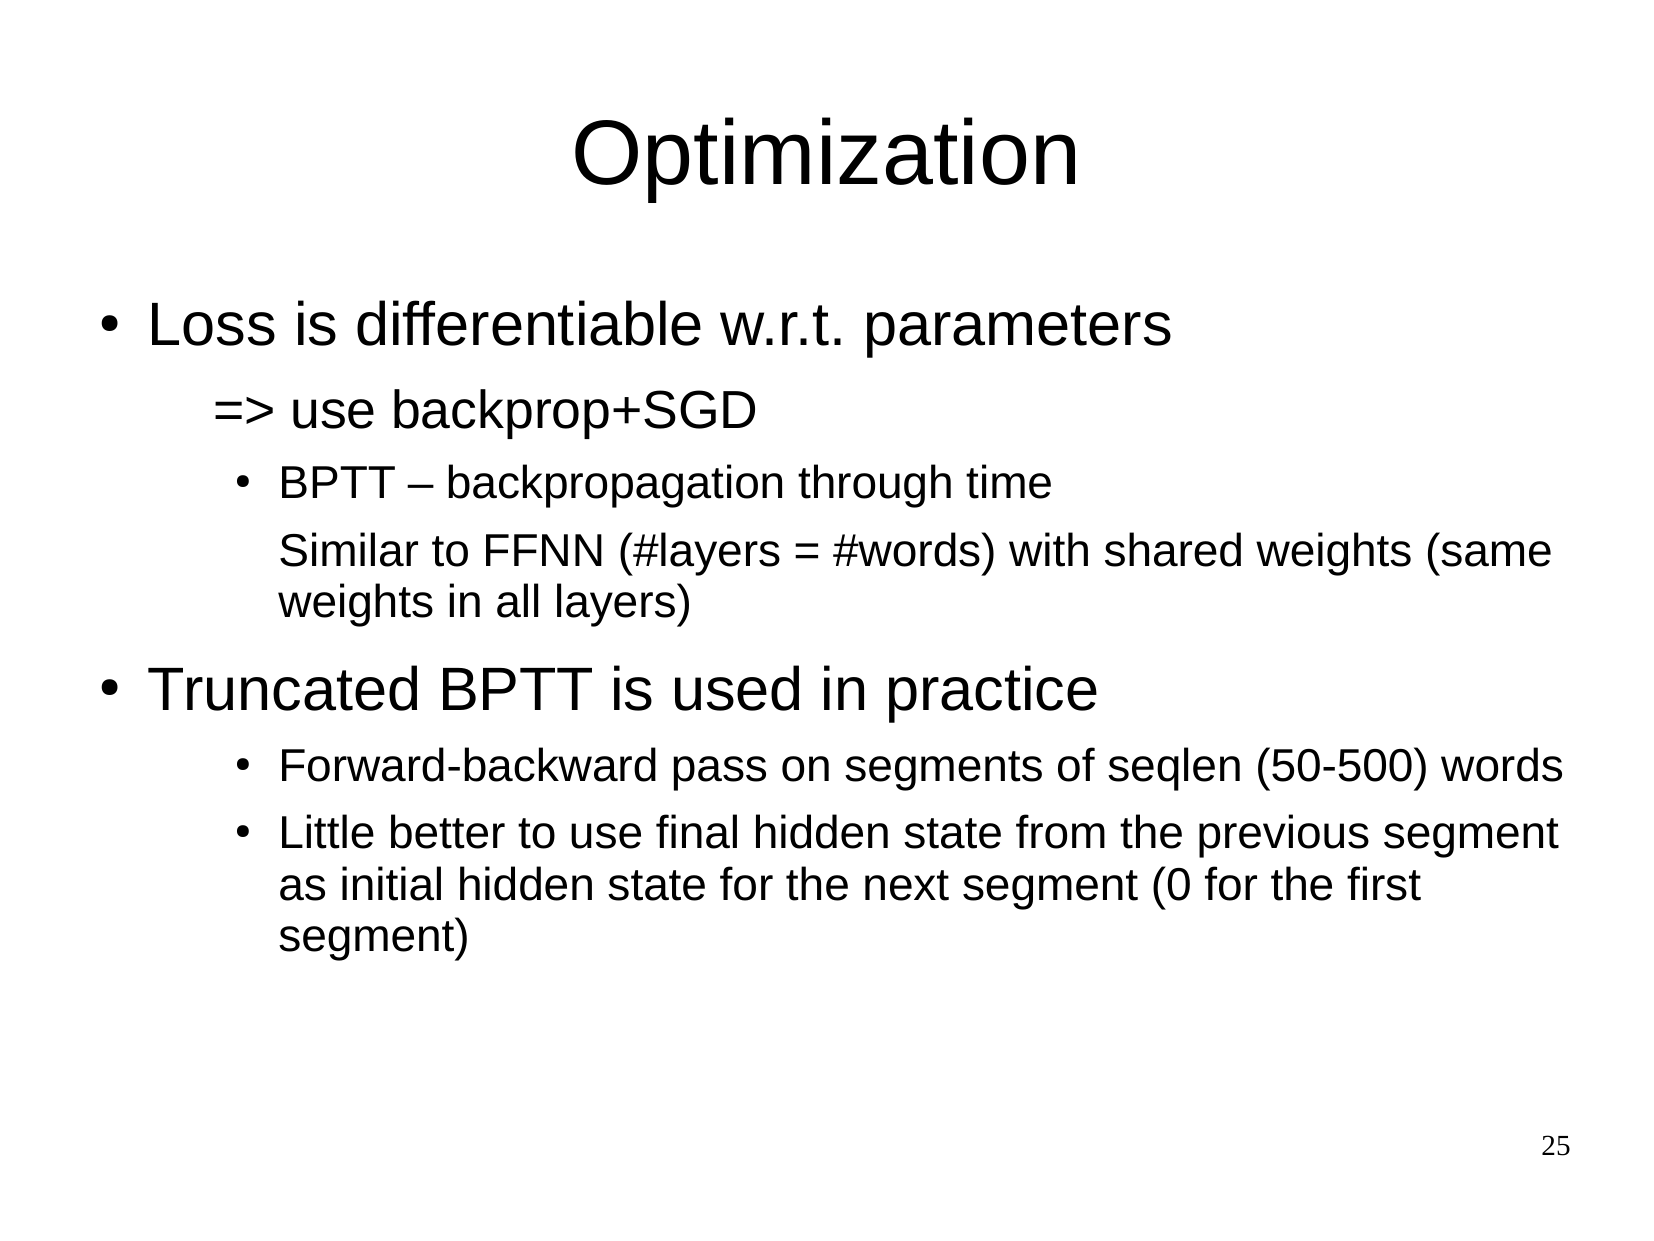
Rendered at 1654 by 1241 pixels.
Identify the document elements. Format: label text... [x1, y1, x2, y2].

list Loss is differentiable w.r.t. parameters => use backprop+SGD BPTT – backpropagation through time Similar to FFNN (#layers = #words) with shared weights (same weights in all layers) Truncated BPTT is used in practice Forward-backward pass on segments of seqlen (50-500) words Little better to use final hidden state from the previous segment as initial hidden state for the next segment (0 for the first segment) [82, 290, 1571, 1010]
title Optimization [82, 49, 1571, 257]
